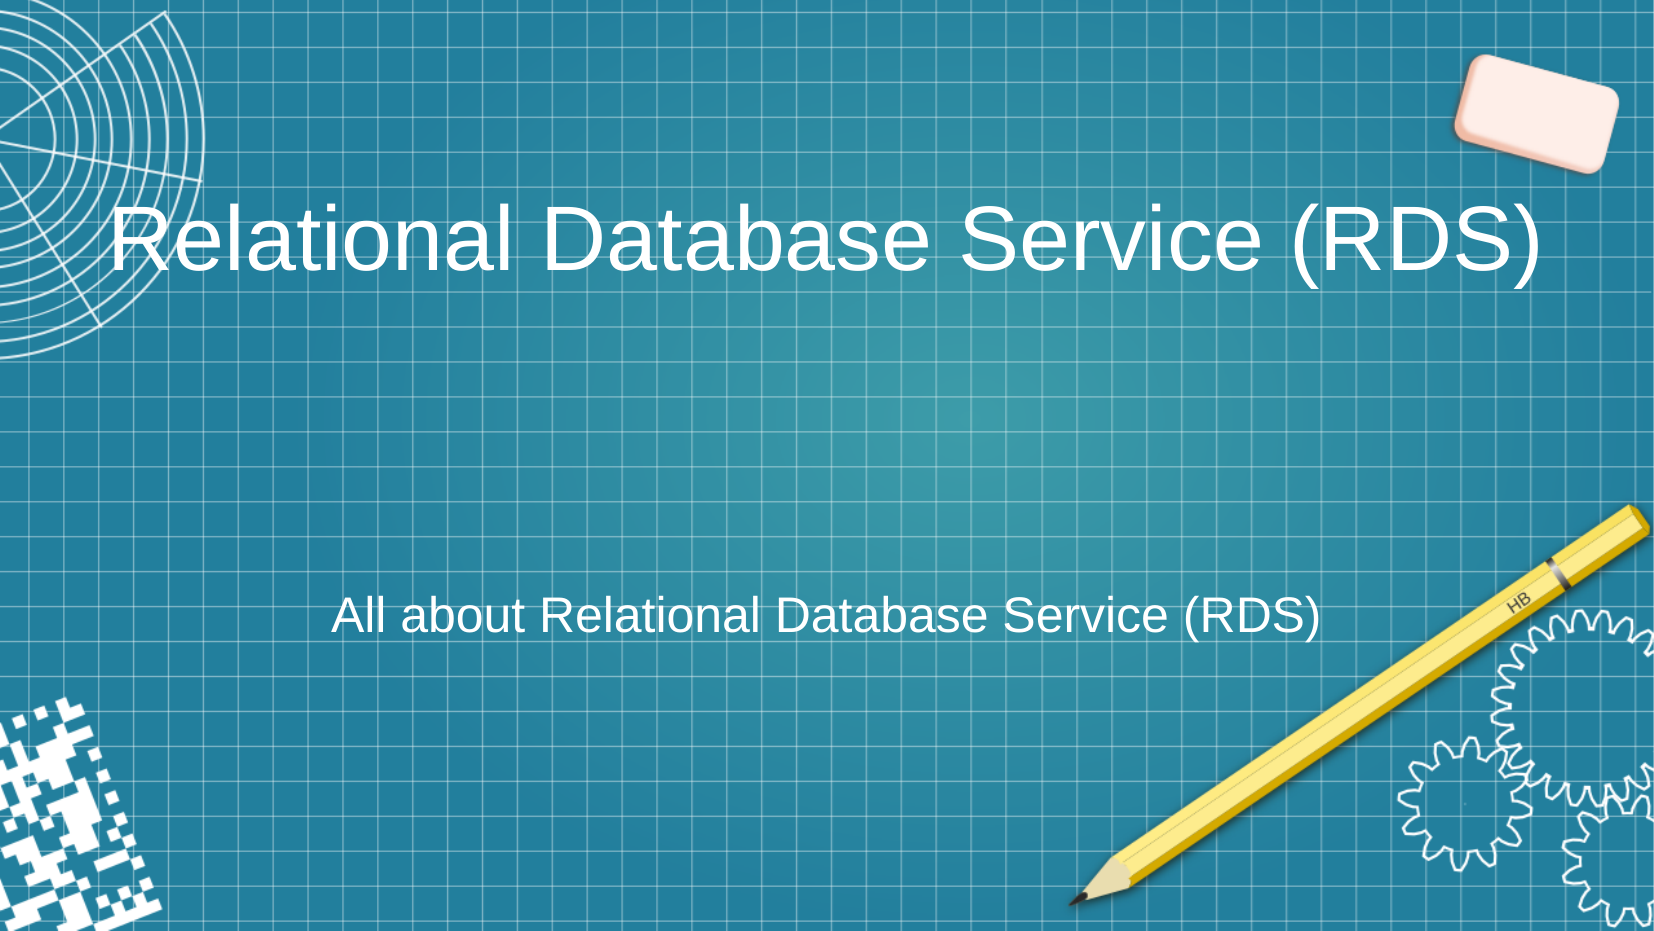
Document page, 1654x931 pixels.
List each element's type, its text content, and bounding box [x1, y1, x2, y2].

picture [0, 0, 1654, 931]
title Relational Database Service (RDS) [82, 132, 1571, 346]
subtitle All about Relational Database Service (RDS) [82, 389, 1571, 842]
